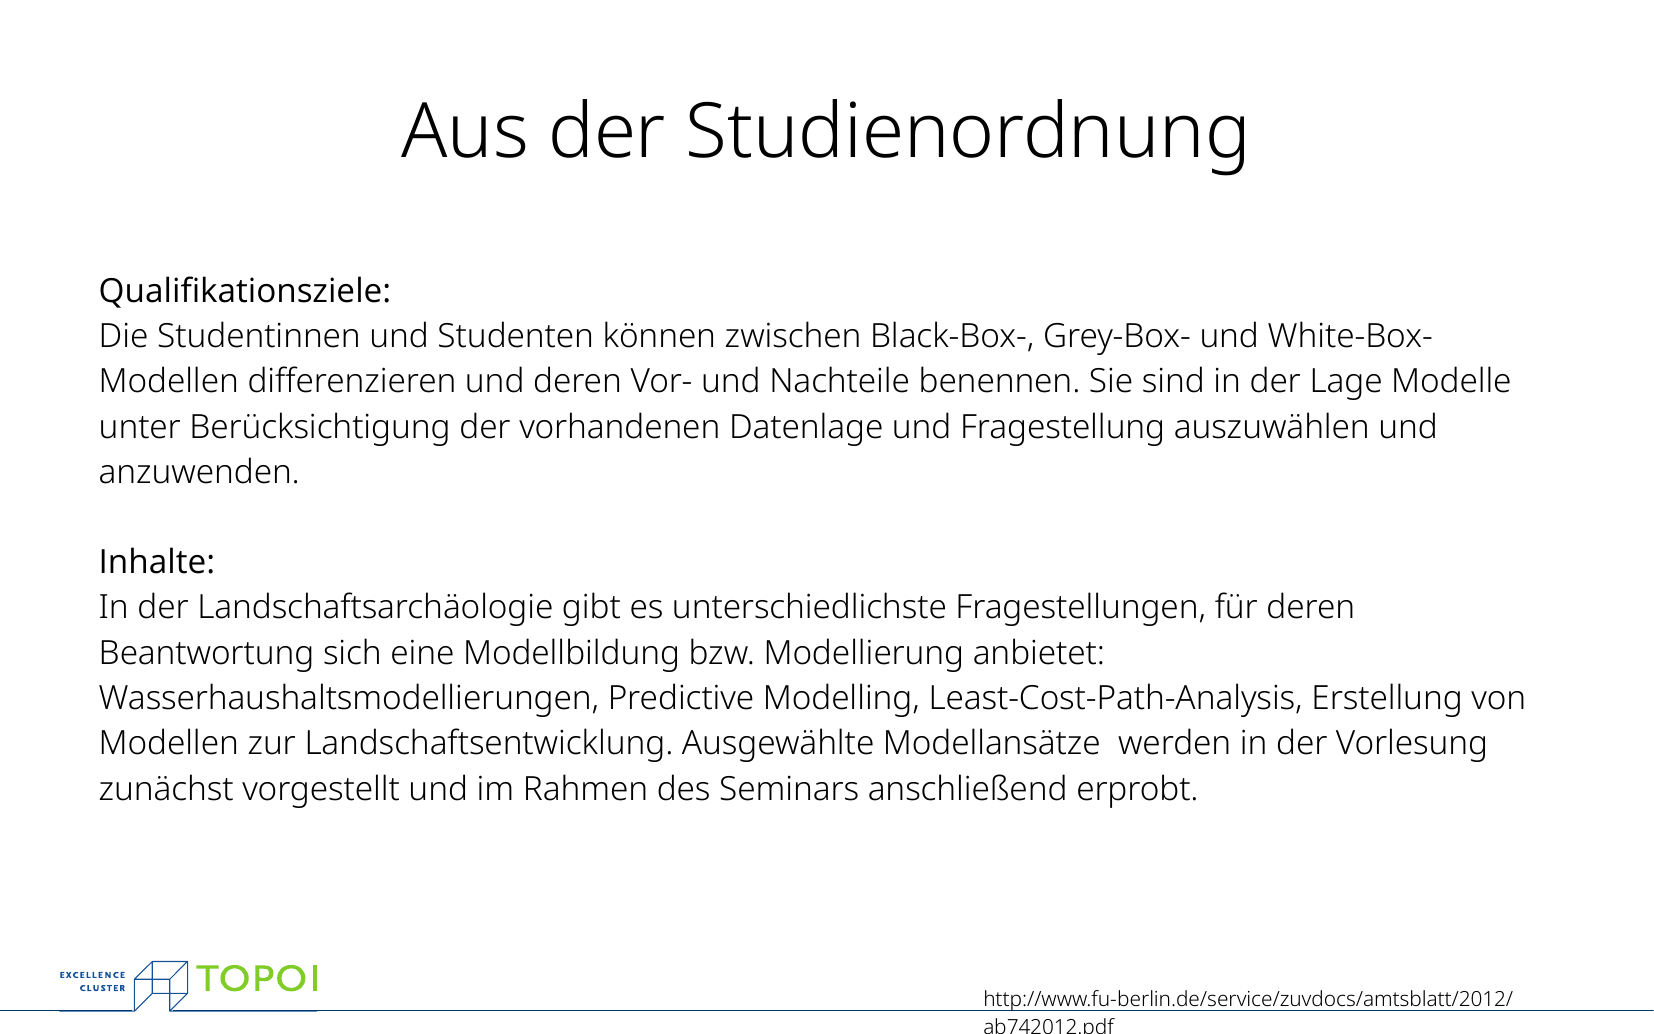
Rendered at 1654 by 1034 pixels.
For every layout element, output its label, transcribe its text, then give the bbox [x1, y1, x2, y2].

text_box http://www.fu-berlin.de/service/zuvdocs/amtsblatt/2012/ab742012.pdf [968, 976, 1653, 1034]
title Aus der Studienordnung [82, 41, 1571, 214]
text_box Qualifikationsziele: Die Studentinnen und Studenten können zwischen Black-Box-, Grey-Box- und White-Box-Modellen differenzieren und deren Vor- und Nachteile benennen. Sie sind in der Lage Modelle unter Berücksichtigung der vorhandenen Datenlage und Fragestellung auszuwählen und anzuwenden. Inhalte: In der Landschaftsarchäologie gibt es unterschiedlichste Fragestellungen, für deren Beantwortung sich eine Modellbildung bzw. Modellierung anbietet: Wasserhaushaltsmodellierungen, Predictive Modelling, Least-Cost-Path-Analysis, Erstellung von Modellen zur Landschaftsentwicklung. Ausgewählte Modellansätze werden in der Vorlesung zunächst vorgestellt und im Rahmen des Seminars anschließend erprobt. [83, 259, 1574, 933]
